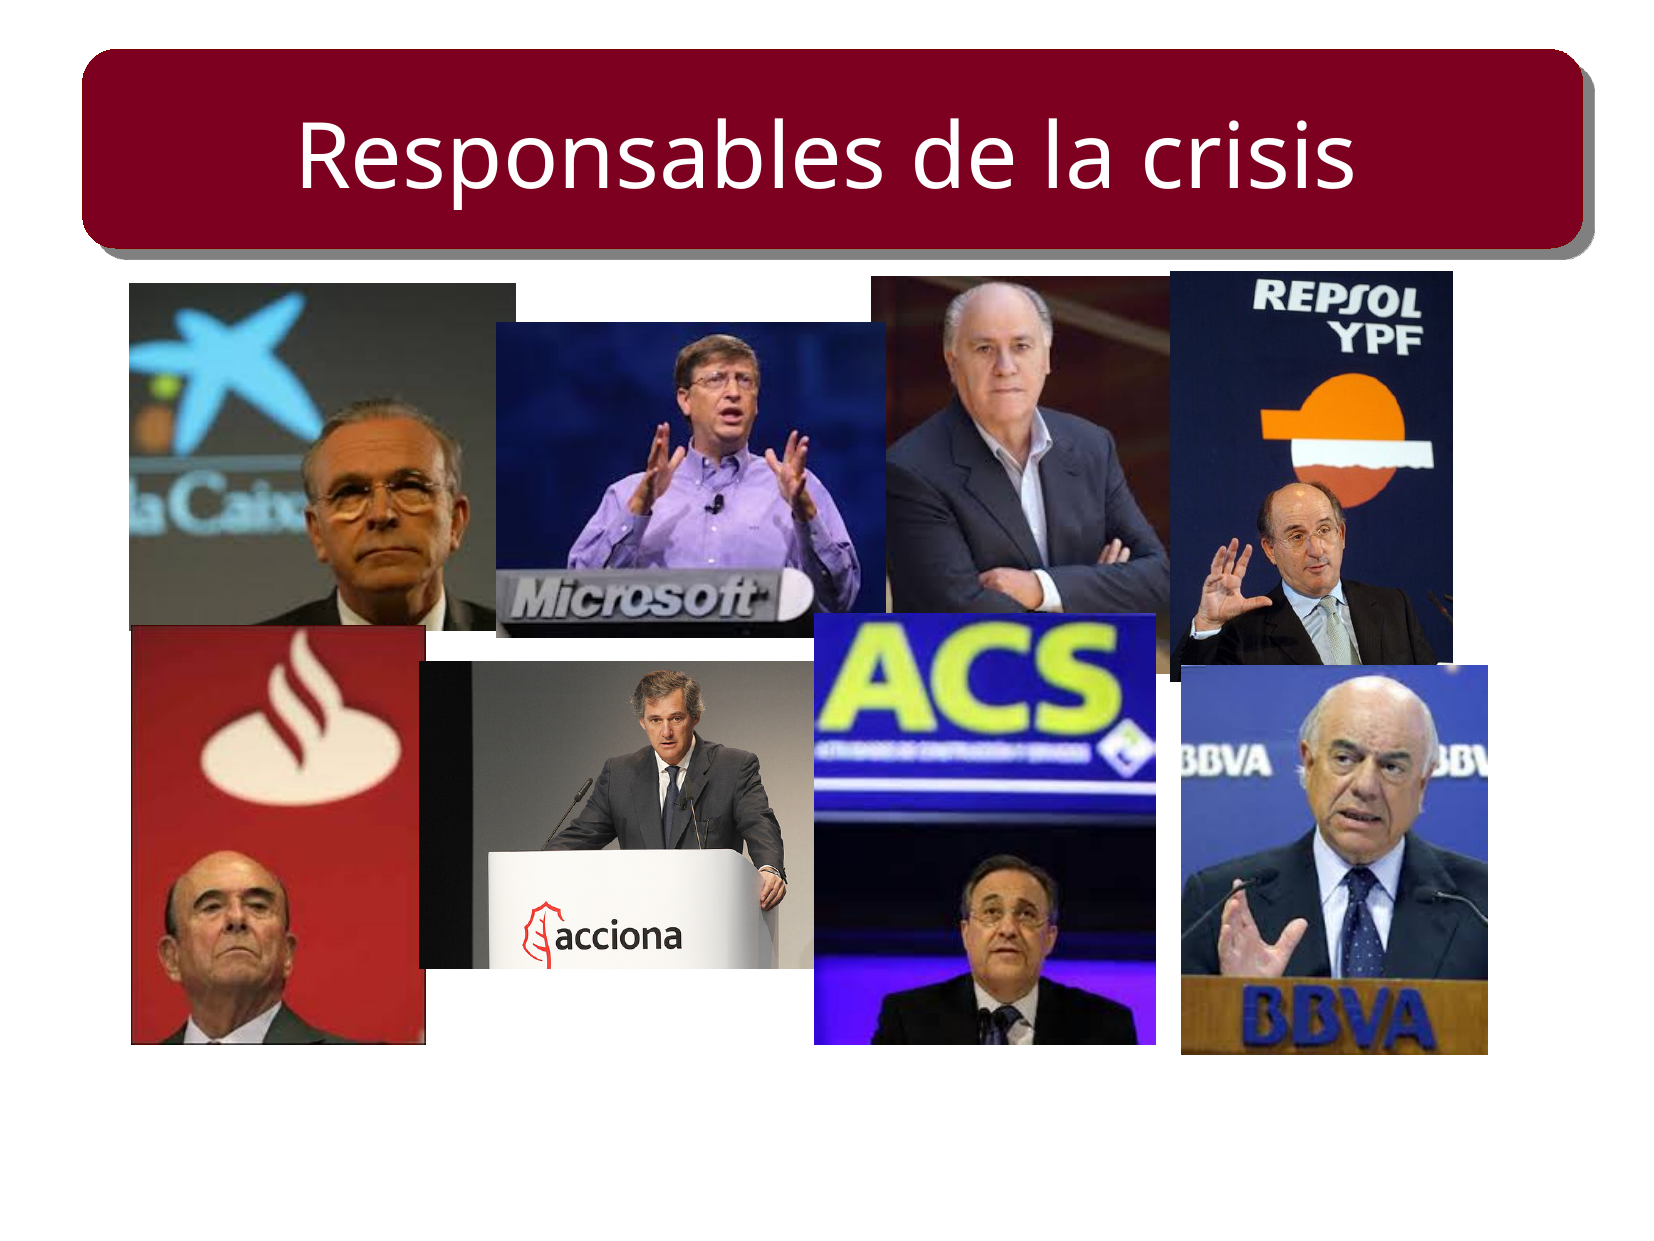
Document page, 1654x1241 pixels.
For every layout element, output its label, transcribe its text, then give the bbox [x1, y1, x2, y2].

title Responsables de la crisis [82, 49, 1571, 257]
picture [129, 271, 1488, 1055]
